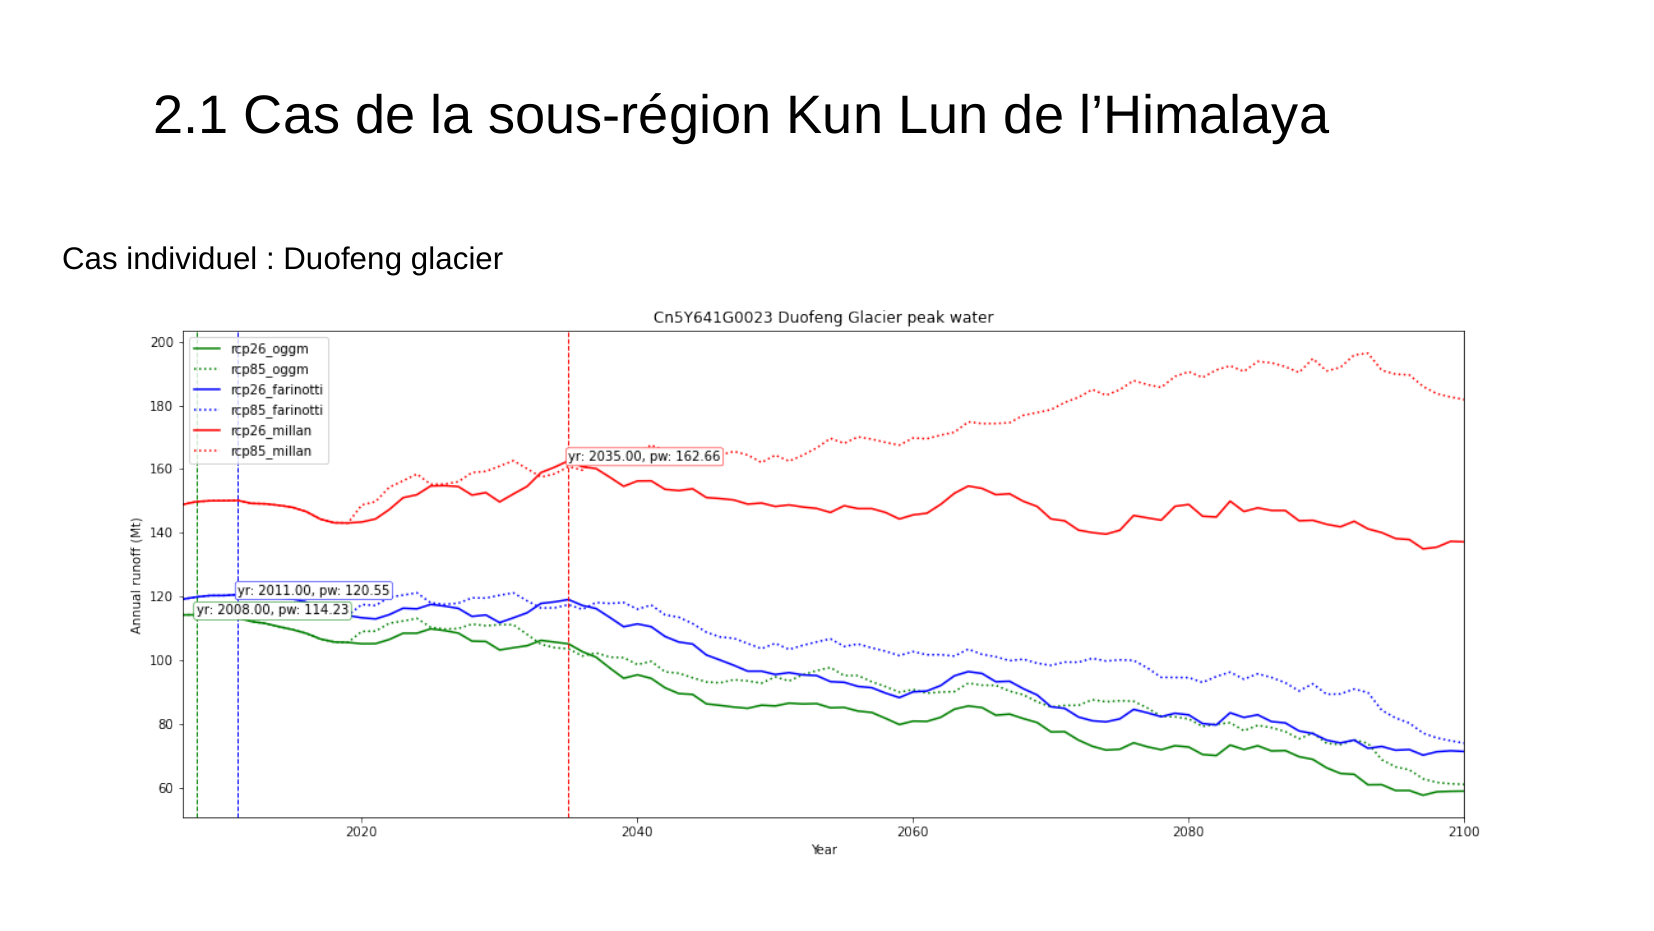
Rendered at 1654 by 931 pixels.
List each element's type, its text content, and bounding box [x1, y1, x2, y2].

picture [0, 254, 1630, 898]
text_box Cas individuel : Duofeng glacier [47, 233, 1087, 254]
title 2.1 Cas de la sous-région Kun Lun de l’Himalaya [82, 37, 1571, 193]
